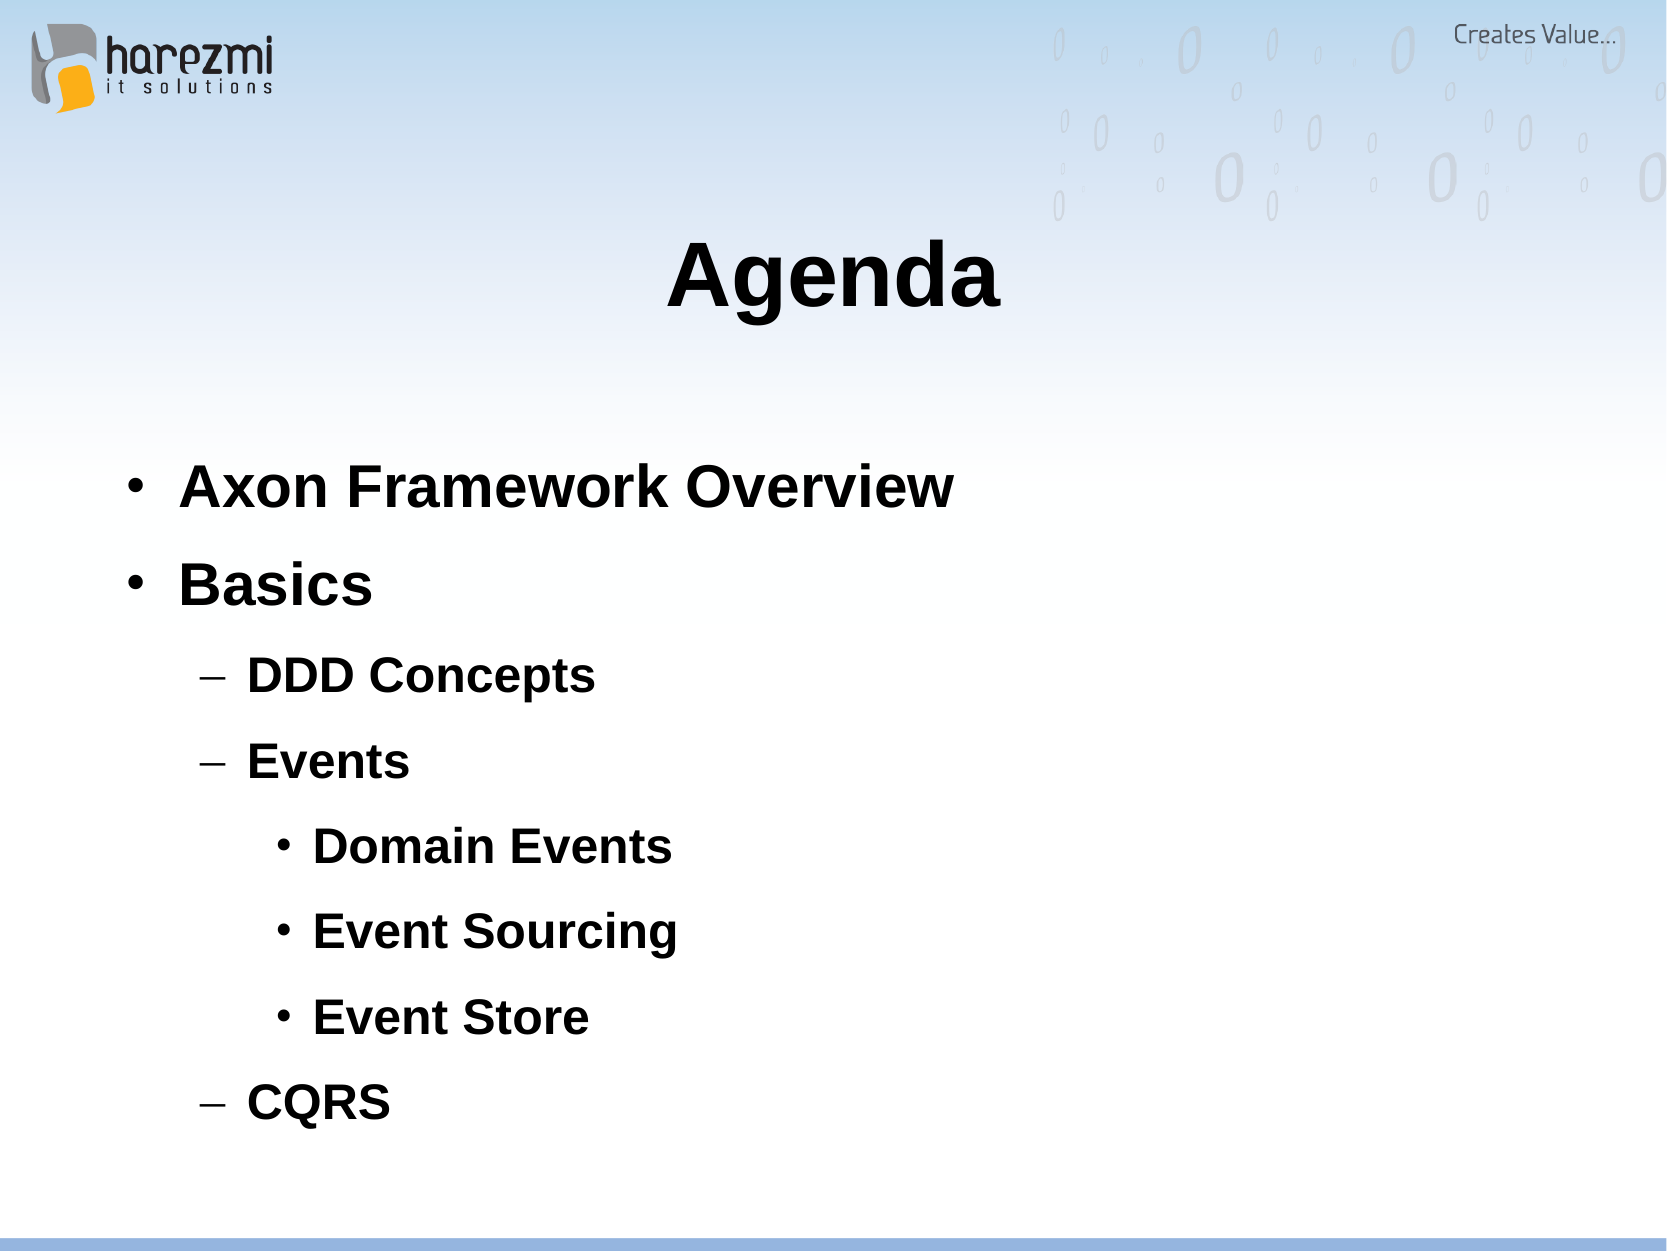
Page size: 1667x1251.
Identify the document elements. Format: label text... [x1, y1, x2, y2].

picture [0, 0, 1667, 1251]
text_box Agenda [83, 167, 1584, 377]
text_box Axon Framework Overview Basics DDD Concepts Events Domain Events Event Sourcing Event Store CQRS [124, 449, 1542, 975]
